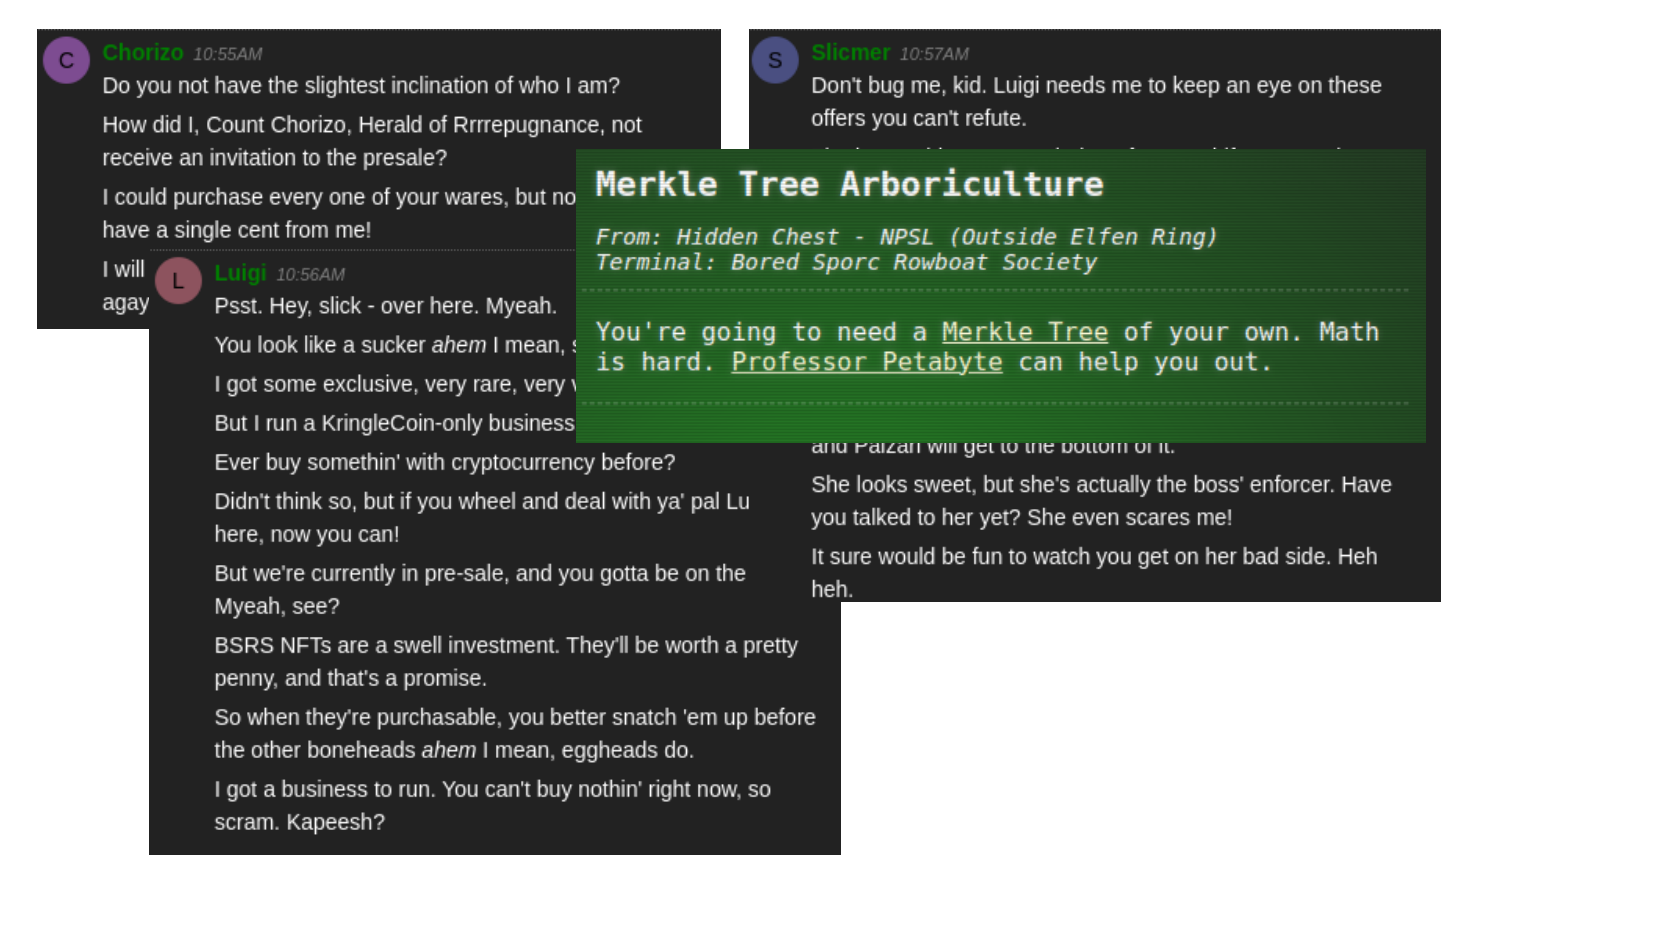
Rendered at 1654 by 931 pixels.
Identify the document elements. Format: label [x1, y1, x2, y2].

picture [37, 29, 1441, 856]
